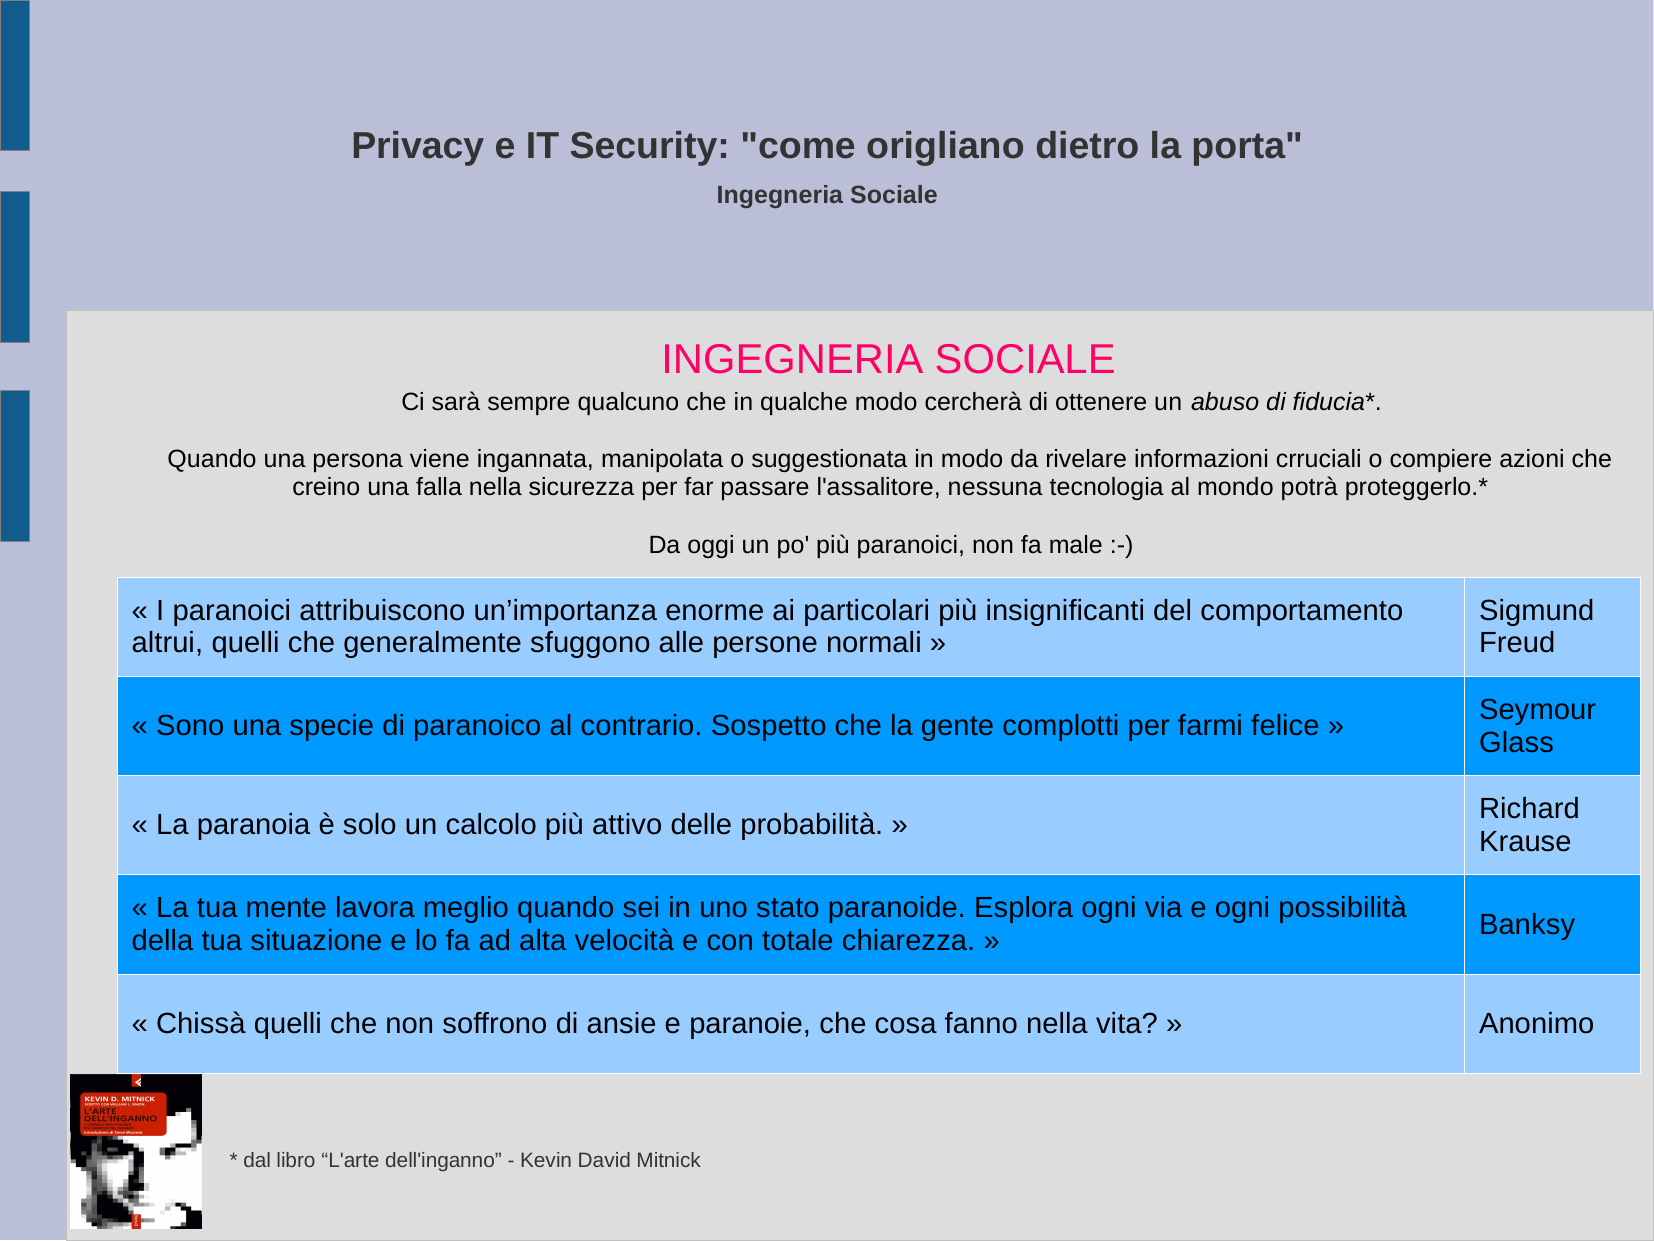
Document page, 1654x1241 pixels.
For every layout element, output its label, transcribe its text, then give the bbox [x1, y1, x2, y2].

table_header « I paranoici attribuiscono un’importanza enorme ai particolari più insignificanti del comportamento altrui, quelli che generalmente sfuggono alle persone normali » [118, 578, 1464, 676]
title * dal libro “L'arte dell'inganno” - Kevin David Mitnick [229, 1098, 1642, 1223]
list INGEGNERIA SOCIALE Ci sarà sempre qualcuno che in qualche modo cercherà di ottenere un abuso di fiducia*. Quando una persona viene ingannata, manipolata o suggestionata in modo da rivelare informazioni crruciali o compiere azioni che creino una falla nella sicurezza per far passare l'assalitore, nessuna tecnologia al mondo potrà proteggerlo.* Da oggi un po' più paranoici, non fa male :-) [70, 335, 1642, 579]
title Ingegneria Sociale [121, 201, 1534, 299]
title Privacy e IT Security: "come origliano dietro la porta" [121, 91, 1534, 201]
table_cell « Sono una specie di paranoico al contrario. Sospetto che la gente complotti per farmi felice » [118, 677, 1464, 775]
table_cell Seymour Glass [1465, 677, 1640, 775]
table_cell « La paranoia è solo un calcolo più attivo delle probabilità. » [118, 776, 1464, 874]
picture [70, 1074, 202, 1229]
table_header Sigmund Freud [1465, 578, 1640, 676]
table_cell Anonimo [1465, 975, 1640, 1073]
table_cell « Chissà quelli che non soffrono di ansie e paranoie, che cosa fanno nella vita? » [118, 975, 1464, 1073]
table_cell Richard Krause [1465, 776, 1640, 874]
table_cell « La tua mente lavora meglio quando sei in uno stato paranoide. Esplora ogni via e ogni possibilità della tua situazione e lo fa ad alta velocità e con totale chiarezza. » [118, 875, 1464, 974]
table_cell Banksy [1465, 875, 1640, 974]
